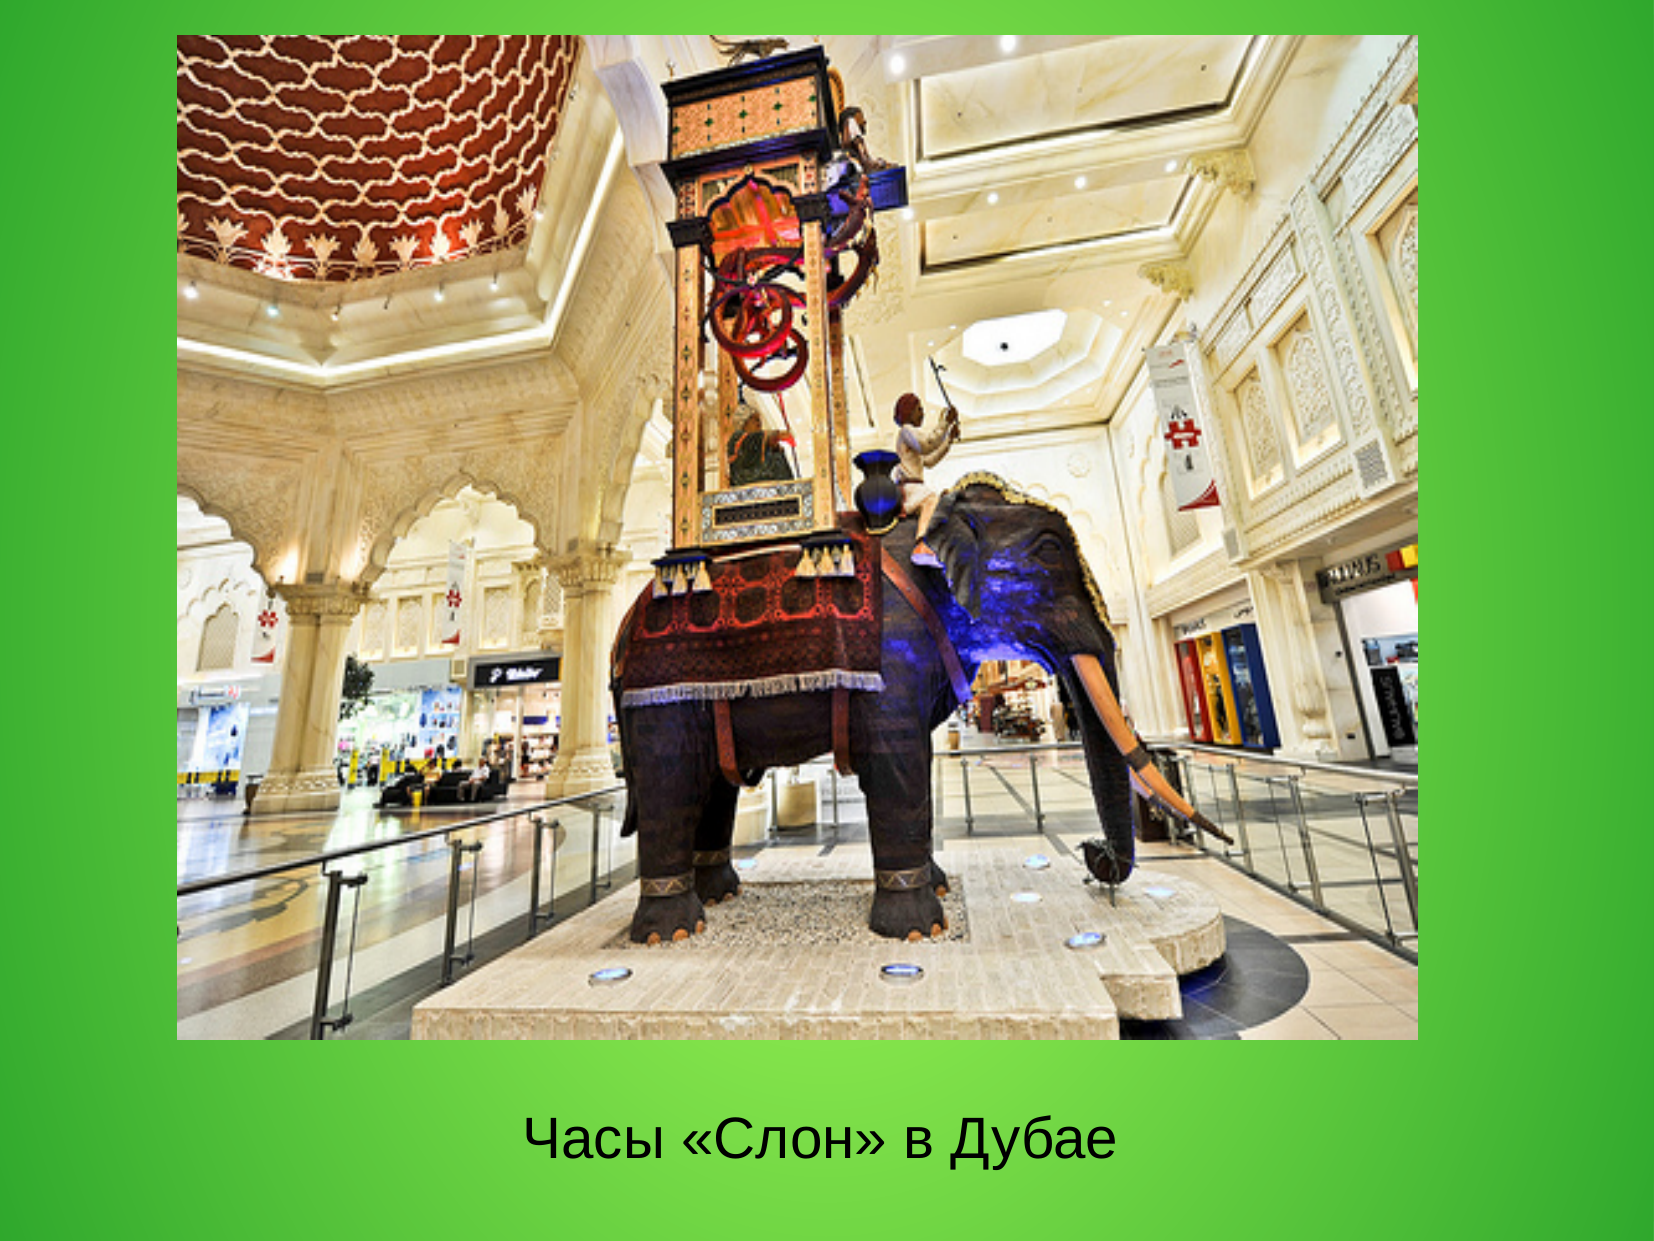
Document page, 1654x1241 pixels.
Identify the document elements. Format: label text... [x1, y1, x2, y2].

picture [177, 35, 1418, 1040]
text_box Часы «Слон» в Дубае [507, 1098, 1133, 1179]
